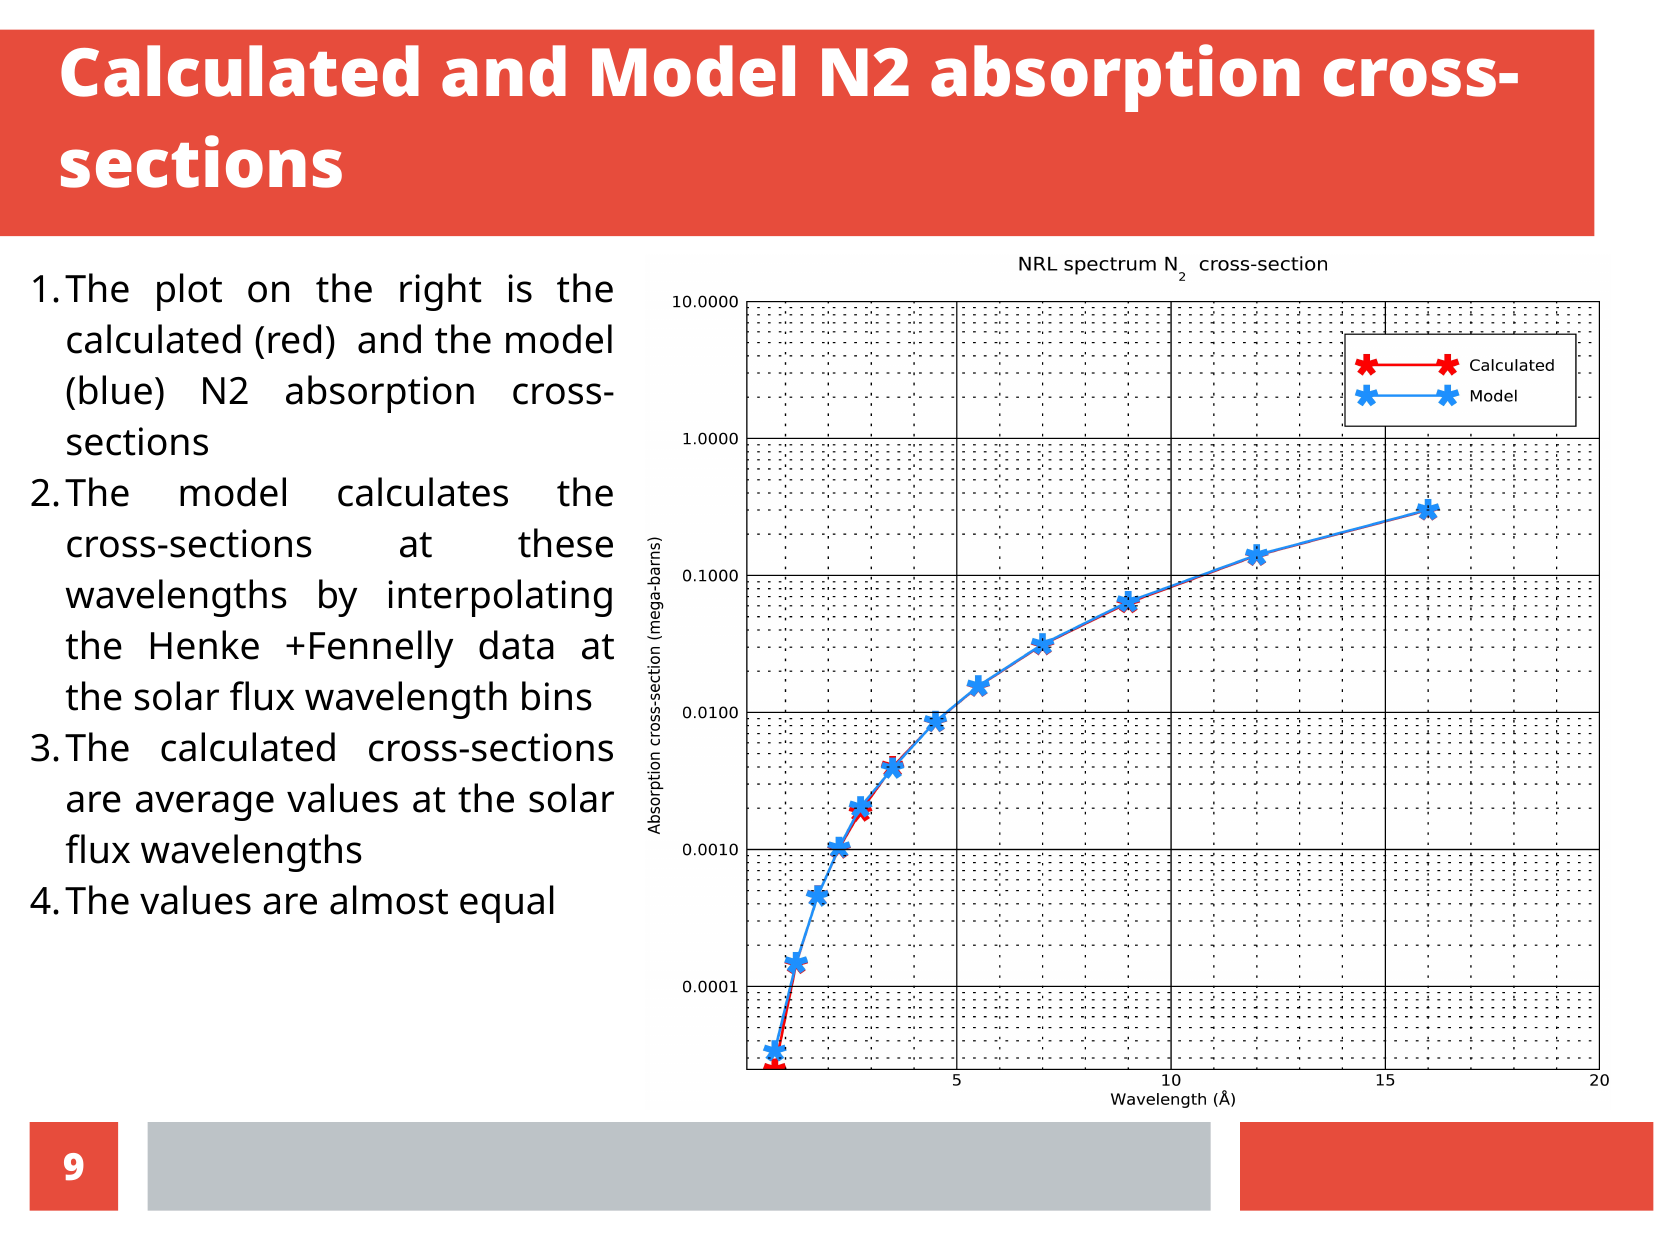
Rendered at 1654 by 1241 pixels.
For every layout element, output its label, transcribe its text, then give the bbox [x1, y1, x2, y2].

title Calculated and Model N2 absorption cross-sections [59, 59, 1595, 207]
picture [645, 254, 1611, 1111]
text_box The plot on the right is the calculated (red) and the model (blue) N2 absorption cross-sections The model calculates the cross-sections at these wavelengths by interpolating the Henke +Fennelly data at the solar flux wavelength bins The calculated cross-sections are average values at the solar flux wavelengths The values are almost equal [15, 255, 631, 1111]
